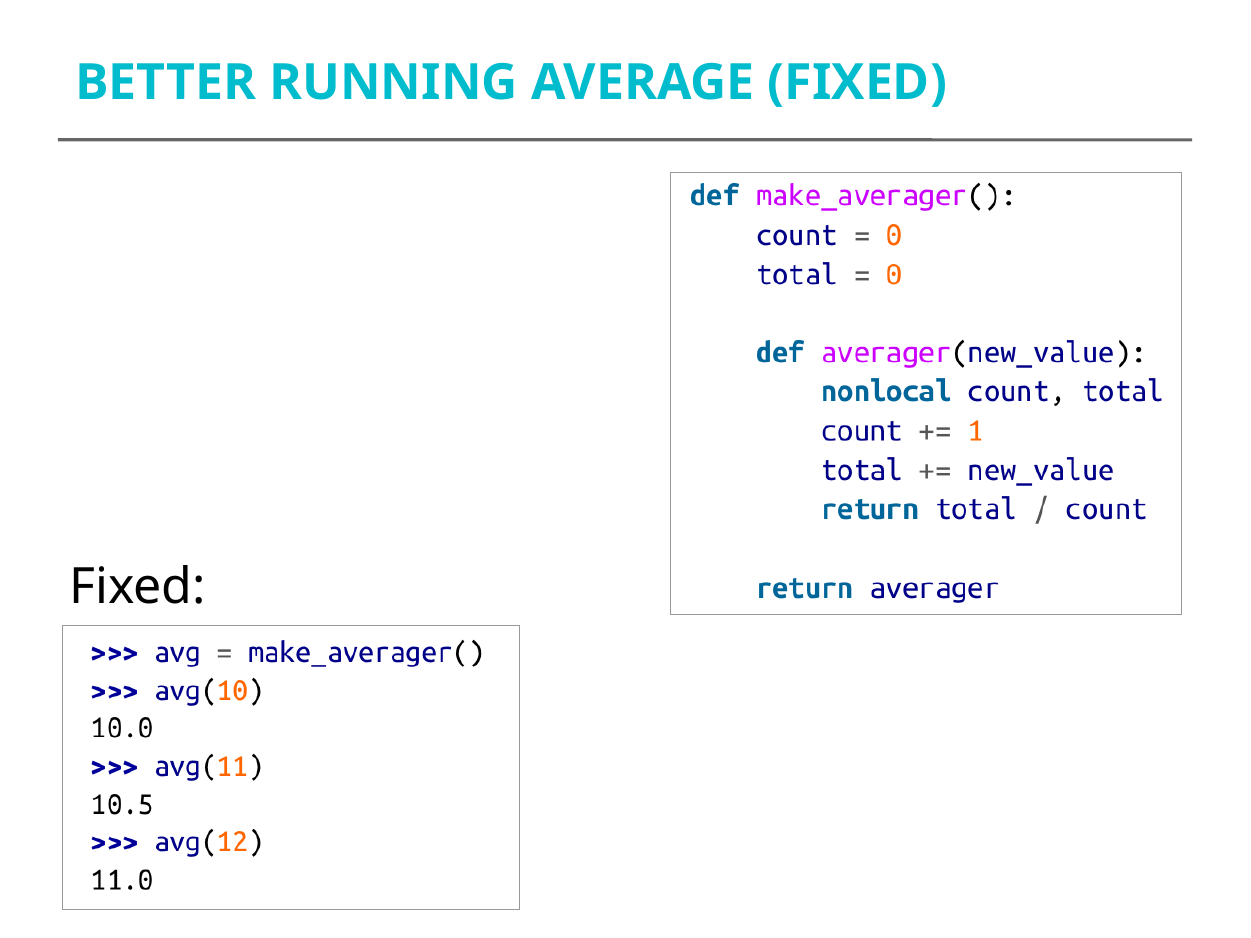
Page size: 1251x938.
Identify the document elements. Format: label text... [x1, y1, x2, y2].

title BETTER RUNNING AVERAGE (FIXED) [62, 37, 1188, 122]
list Fixed: [56, 541, 626, 621]
picture [62, 625, 520, 910]
picture [670, 172, 1182, 615]
